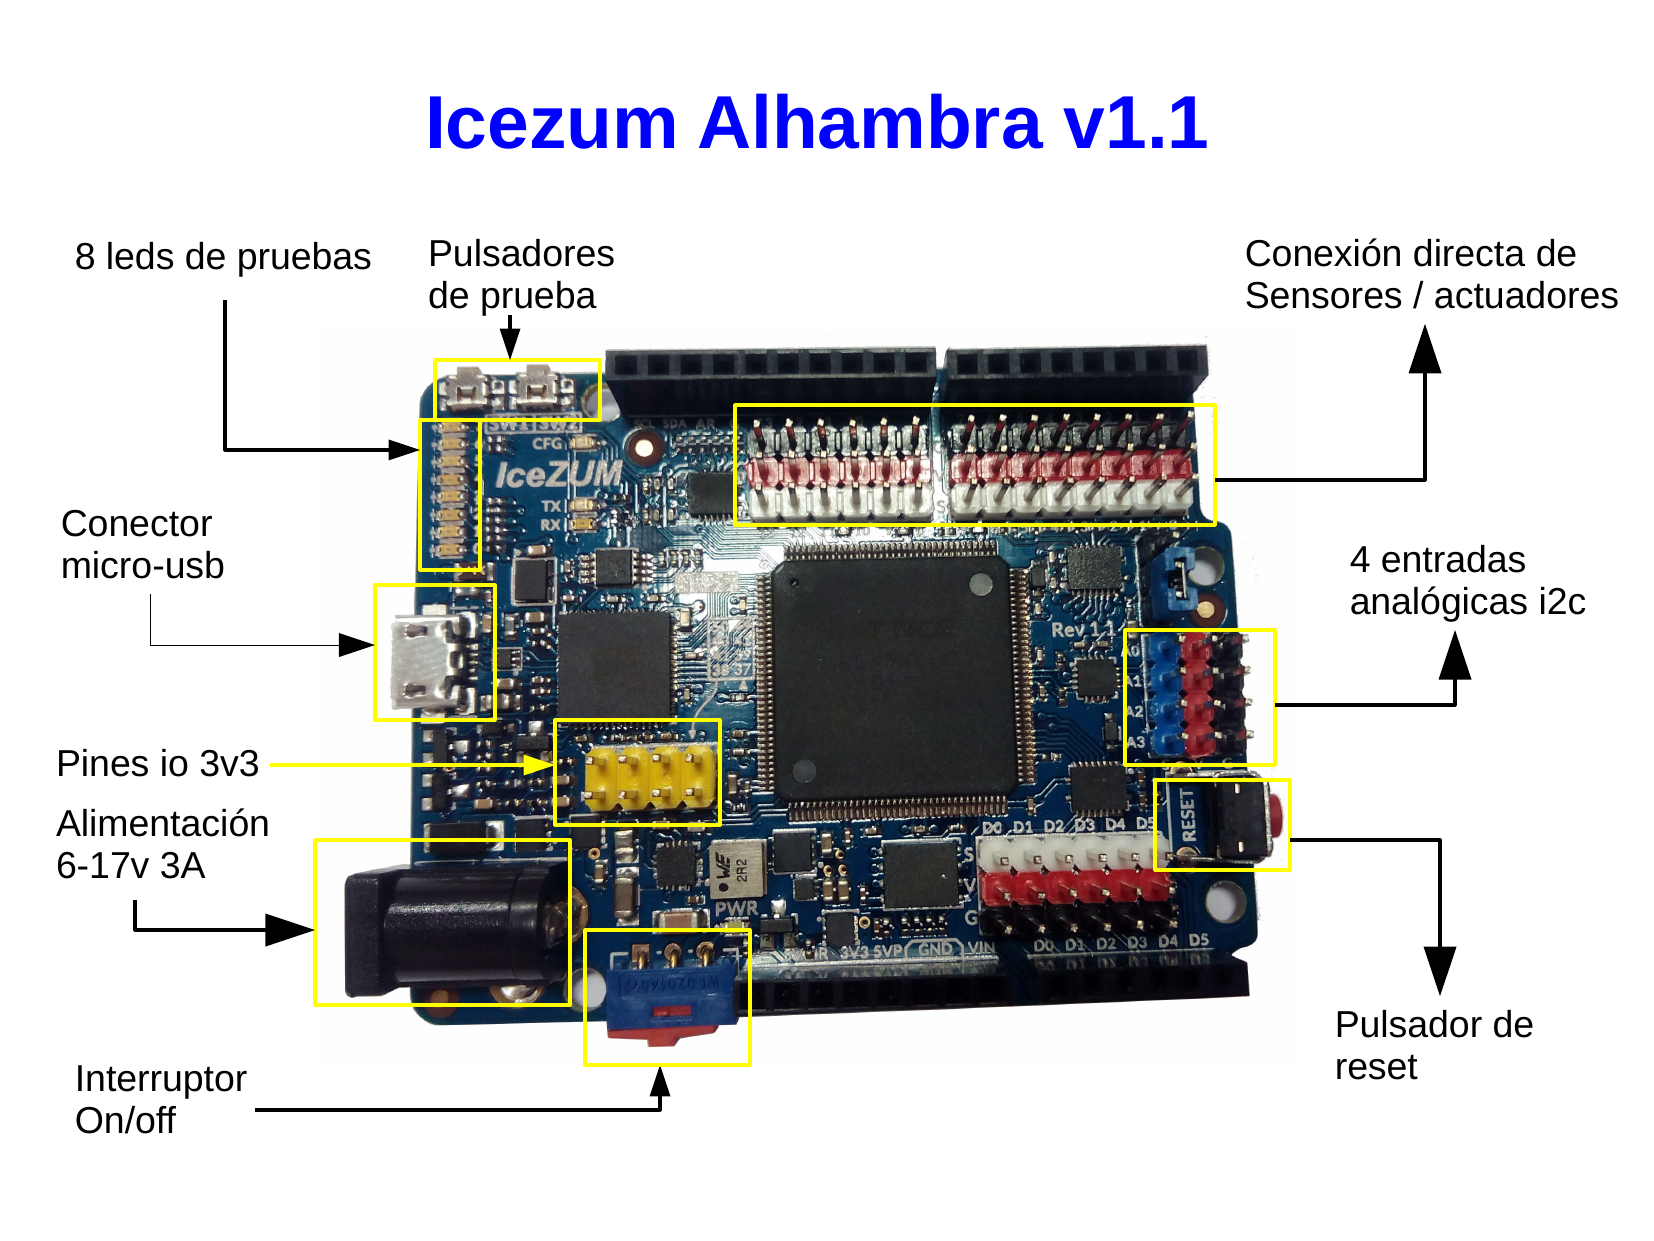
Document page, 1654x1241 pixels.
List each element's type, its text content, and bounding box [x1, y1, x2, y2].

text_box Pulsadores de prueba [413, 225, 631, 324]
text_box Pulsador de reset [1320, 996, 1606, 1096]
text_box 4 entradas analógicas i2c [1335, 531, 1621, 631]
picture [377, 587, 493, 718]
text_box Icezum Alhambra v1.1 [90, 73, 1546, 211]
picture [737, 407, 1213, 523]
text_box Interruptor On/off [60, 1050, 304, 1156]
picture [437, 362, 598, 418]
picture [1127, 632, 1273, 763]
picture [315, 329, 1296, 1063]
text_box 8 leds de pruebas [60, 228, 387, 286]
picture [317, 842, 568, 1003]
text_box Conexión directa de Sensores / actuadores [1230, 225, 1635, 324]
picture [1157, 782, 1288, 868]
text_box Conector micro-usb [46, 495, 241, 594]
text_box Alimentación 6-17v 3A [41, 796, 286, 901]
picture [587, 932, 748, 1063]
text_box Pines io 3v3 [41, 735, 286, 796]
picture [422, 422, 478, 568]
picture [315, 329, 509, 448]
picture [557, 722, 718, 823]
